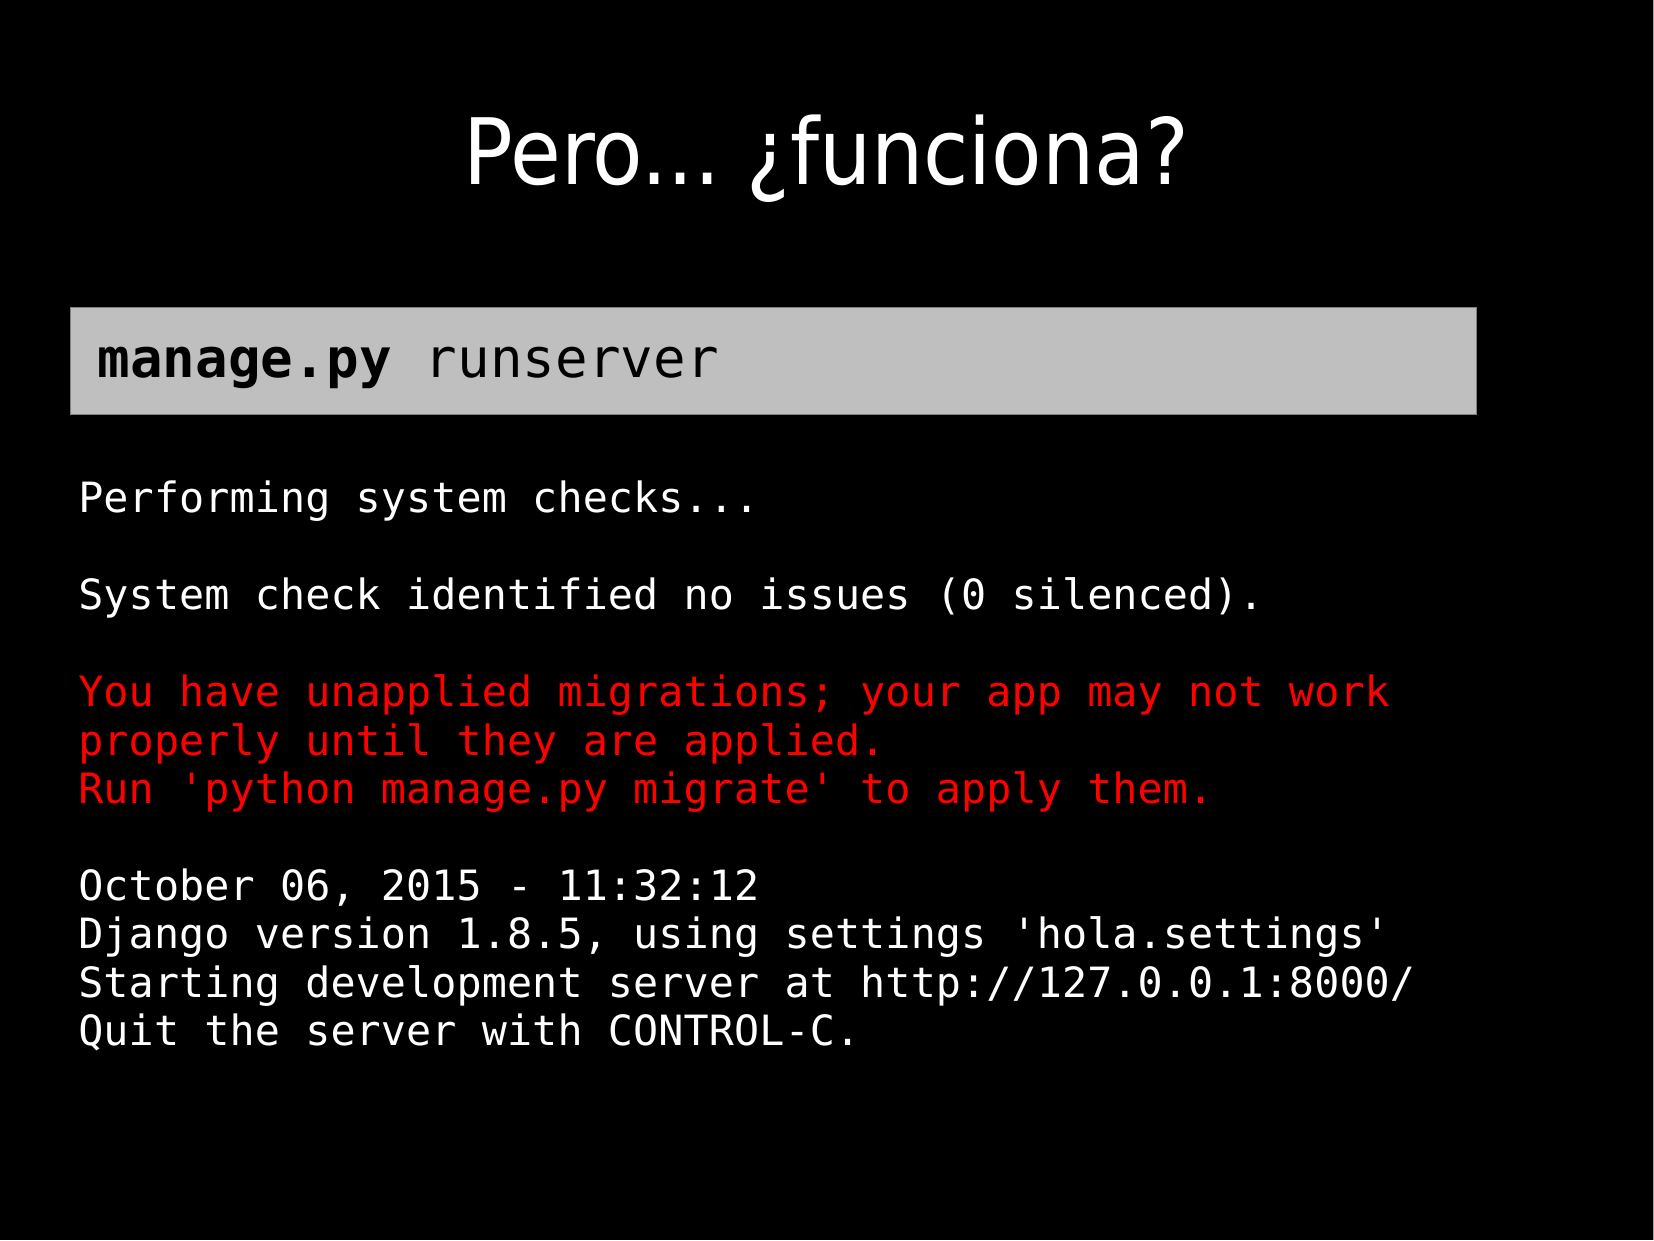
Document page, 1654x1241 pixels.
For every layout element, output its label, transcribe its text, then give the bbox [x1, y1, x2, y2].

title Pero... ¿funciona? [82, 49, 1571, 257]
text_box manage.py runserver [82, 319, 1524, 462]
text_box [70, 307, 1477, 415]
text_box Performing system checks... System check identified no issues (0 silenced). You have unapplied migrations; your app may not work properly until they are applied. Run 'python manage.py migrate' to apply them. October 06, 2015 - 11:32:12 Django version 1.8.5, using settings 'hola.settings' Starting development server at http://127.0.0.1:8000/ Quit the server with CONTROL-C. [63, 466, 1575, 1070]
